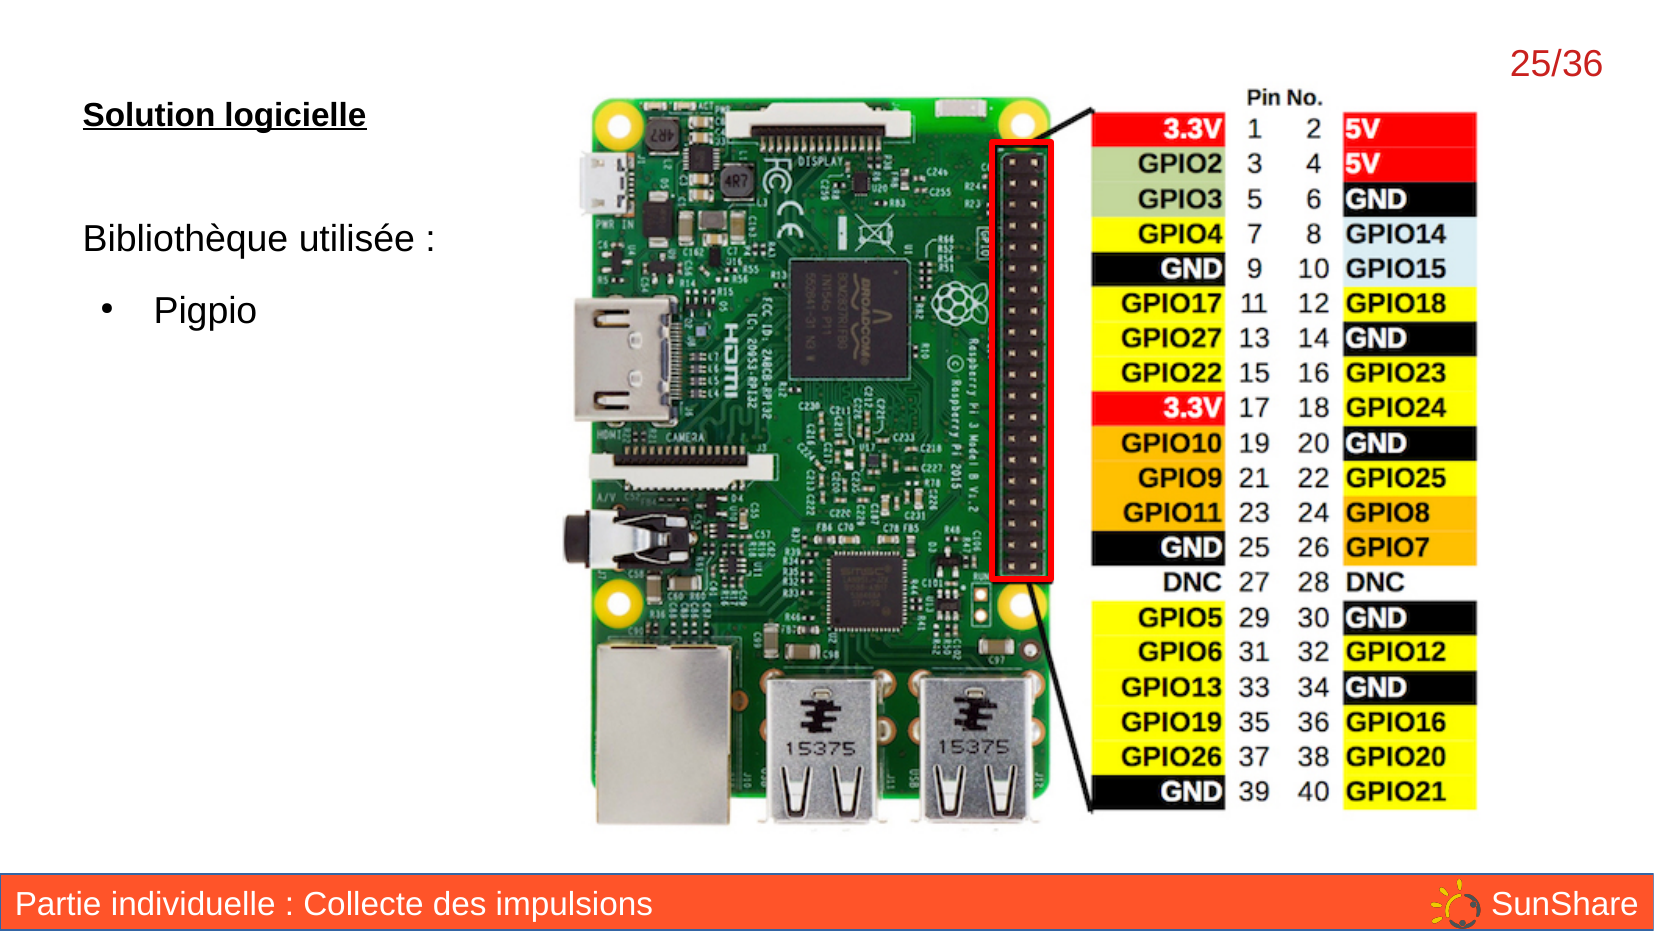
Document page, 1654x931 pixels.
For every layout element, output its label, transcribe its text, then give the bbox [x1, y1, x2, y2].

picture [1429, 877, 1483, 931]
text_box Partie individuelle : Collecte des impulsions [0, 874, 686, 931]
picture [555, 70, 1493, 838]
list Bibliothèque utilisée : Pigpio [82, 217, 555, 758]
title Solution logicielle [82, 37, 1571, 193]
